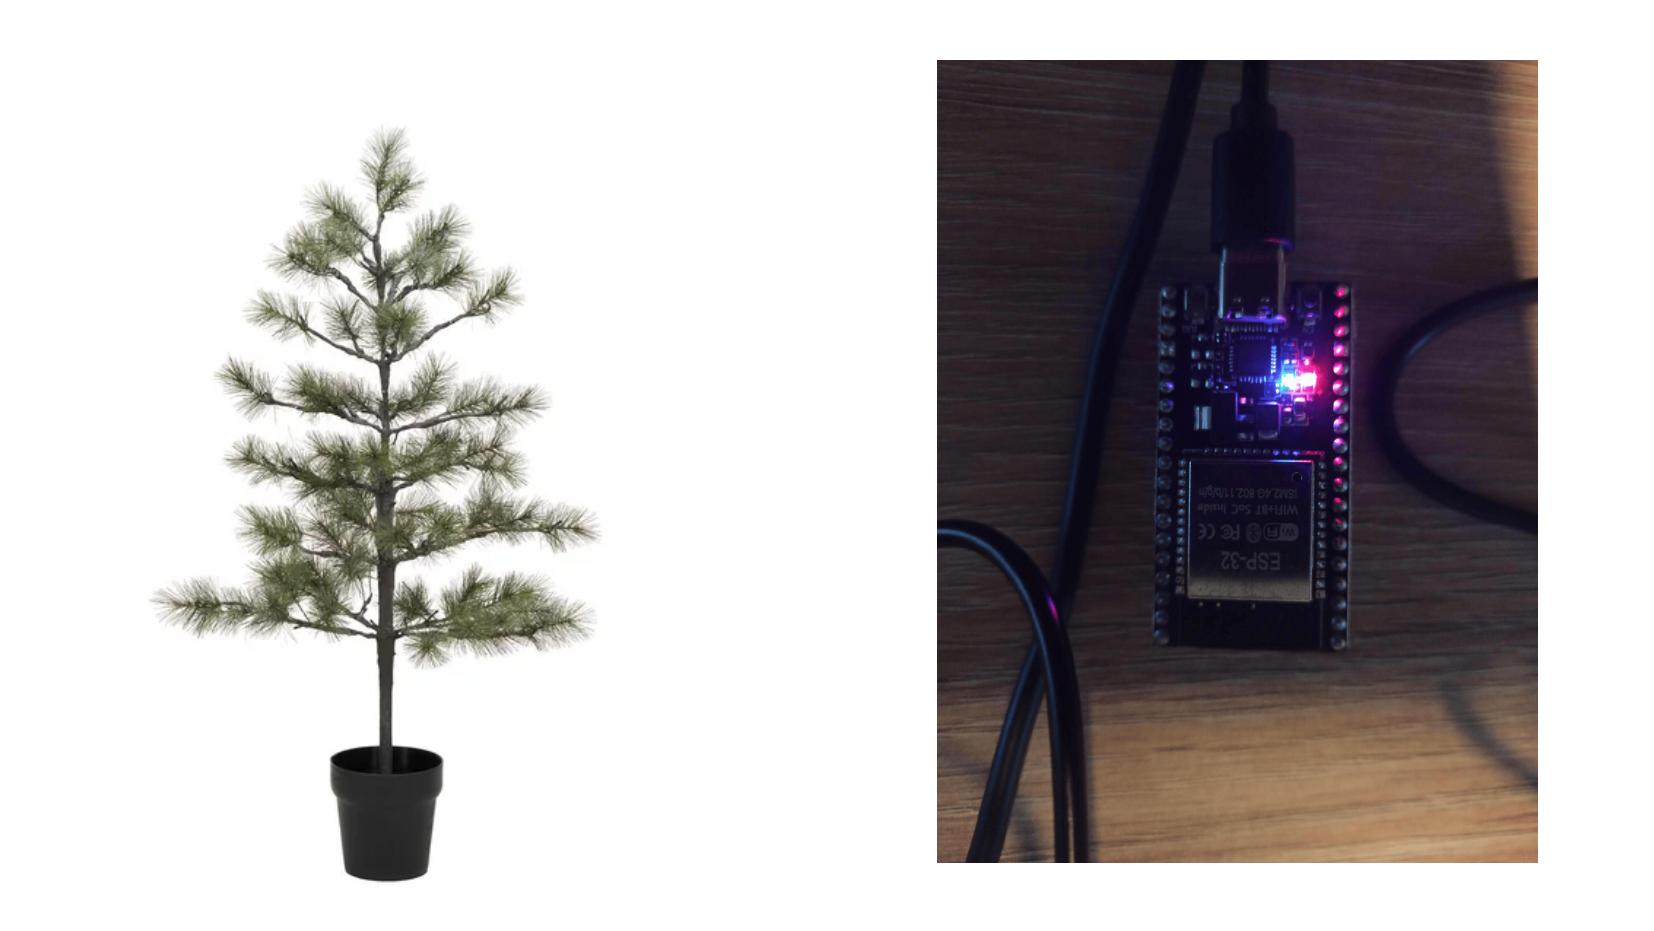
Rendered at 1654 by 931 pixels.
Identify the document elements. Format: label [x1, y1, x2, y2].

picture [0, 0, 901, 931]
picture [937, 60, 1538, 863]
